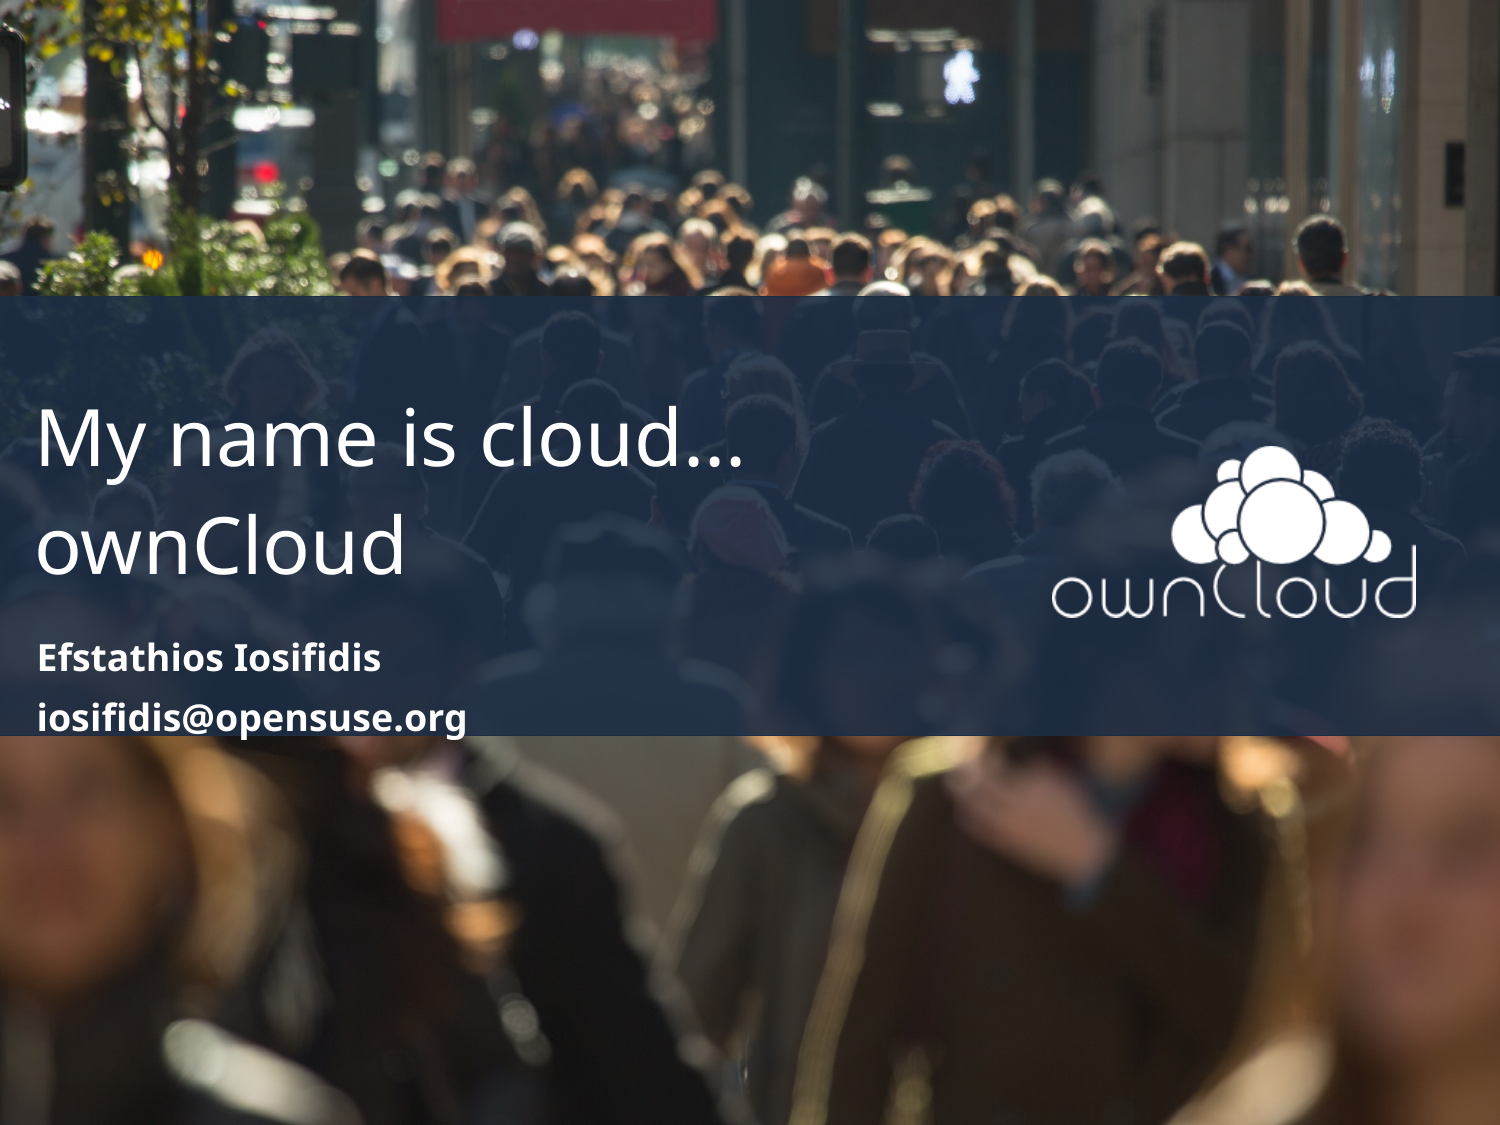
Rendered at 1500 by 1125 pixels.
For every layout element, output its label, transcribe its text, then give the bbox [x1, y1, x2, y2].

title My name is cloud... ownCloud [34, 347, 850, 598]
subtitle Efstathios Iosifidis iosifidis@opensuse.org [36, 631, 850, 707]
picture [1052, 446, 1416, 618]
